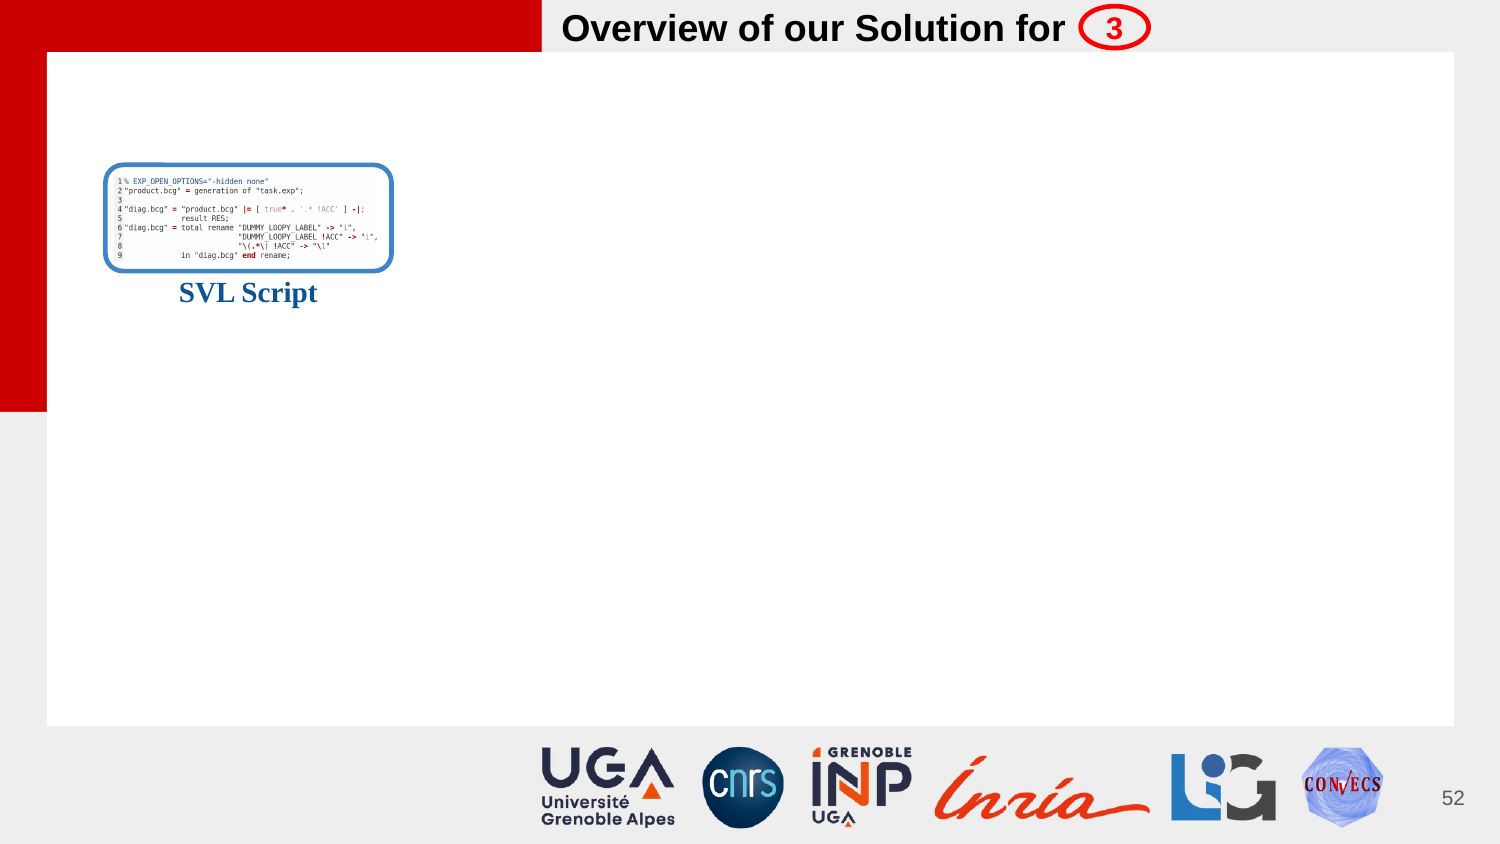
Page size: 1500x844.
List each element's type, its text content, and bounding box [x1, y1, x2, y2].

text_box 3 [1080, 6, 1149, 49]
slide_number <numéro> [1389, 764, 1480, 830]
text_box Overview of our Solution for [546, 0, 1441, 55]
picture [0, 0, 1500, 844]
text_box SVL Script [107, 263, 389, 318]
